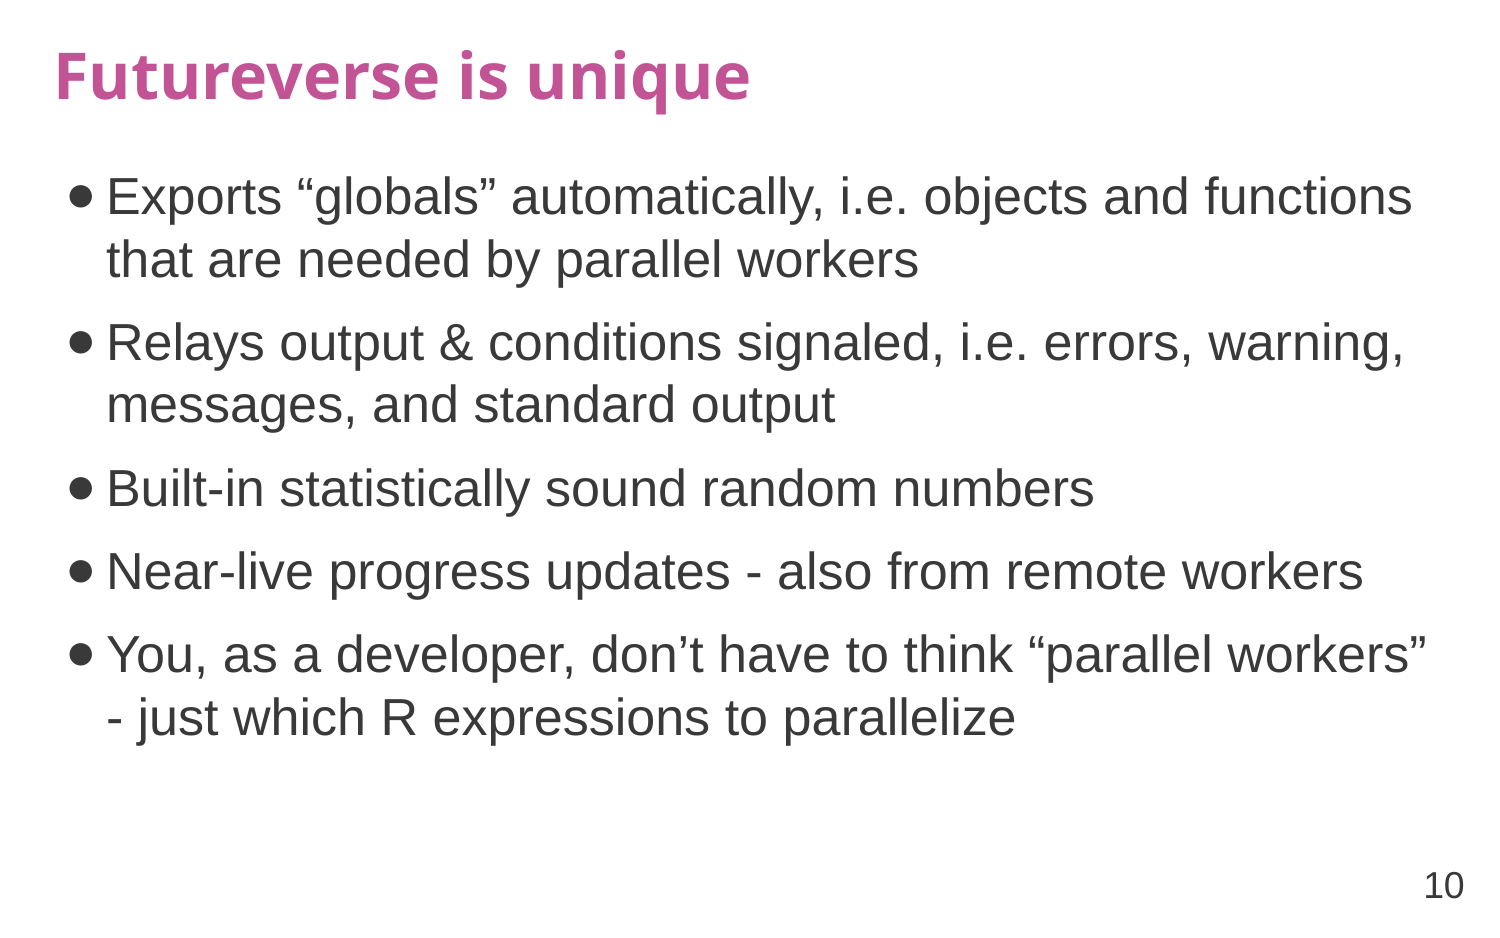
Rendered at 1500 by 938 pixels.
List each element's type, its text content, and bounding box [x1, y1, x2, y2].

list Exports “globals” automatically, i.e. objects and functions that are needed by parallel workers Relays output & conditions signaled, i.e. errors, warning, messages, and standard output Built-in statistically sound random numbers Near-live progress updates - also from remote workers You, as a developer, don’t have to think “parallel workers” - just which R expressions to parallelize [38, 147, 1458, 850]
slide_number <number> [1393, 858, 1480, 910]
title Futureverse is unique [38, 20, 1447, 136]
